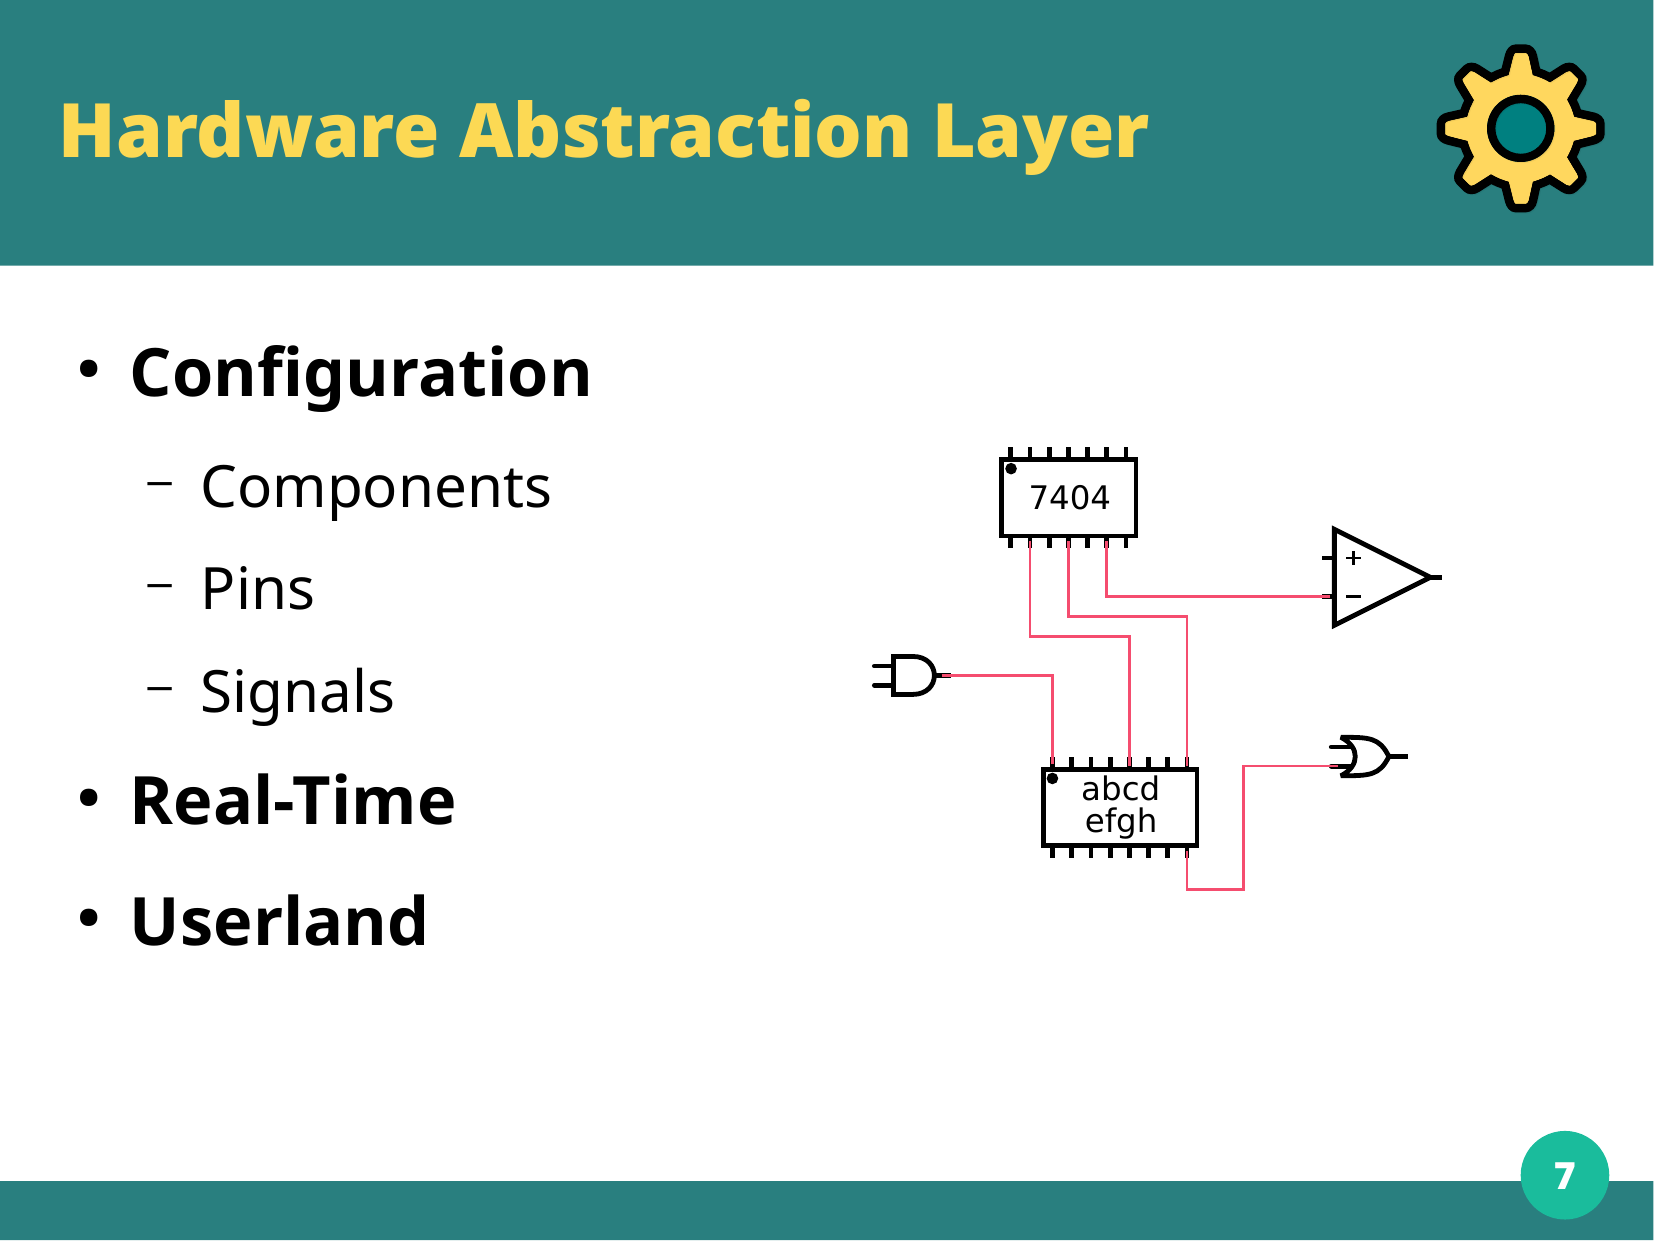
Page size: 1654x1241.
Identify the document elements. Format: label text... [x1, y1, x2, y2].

list Configuration Components Pins Signals Real-Time Userland [59, 324, 1595, 1152]
title Hardware Abstraction Layer [59, 49, 1595, 207]
